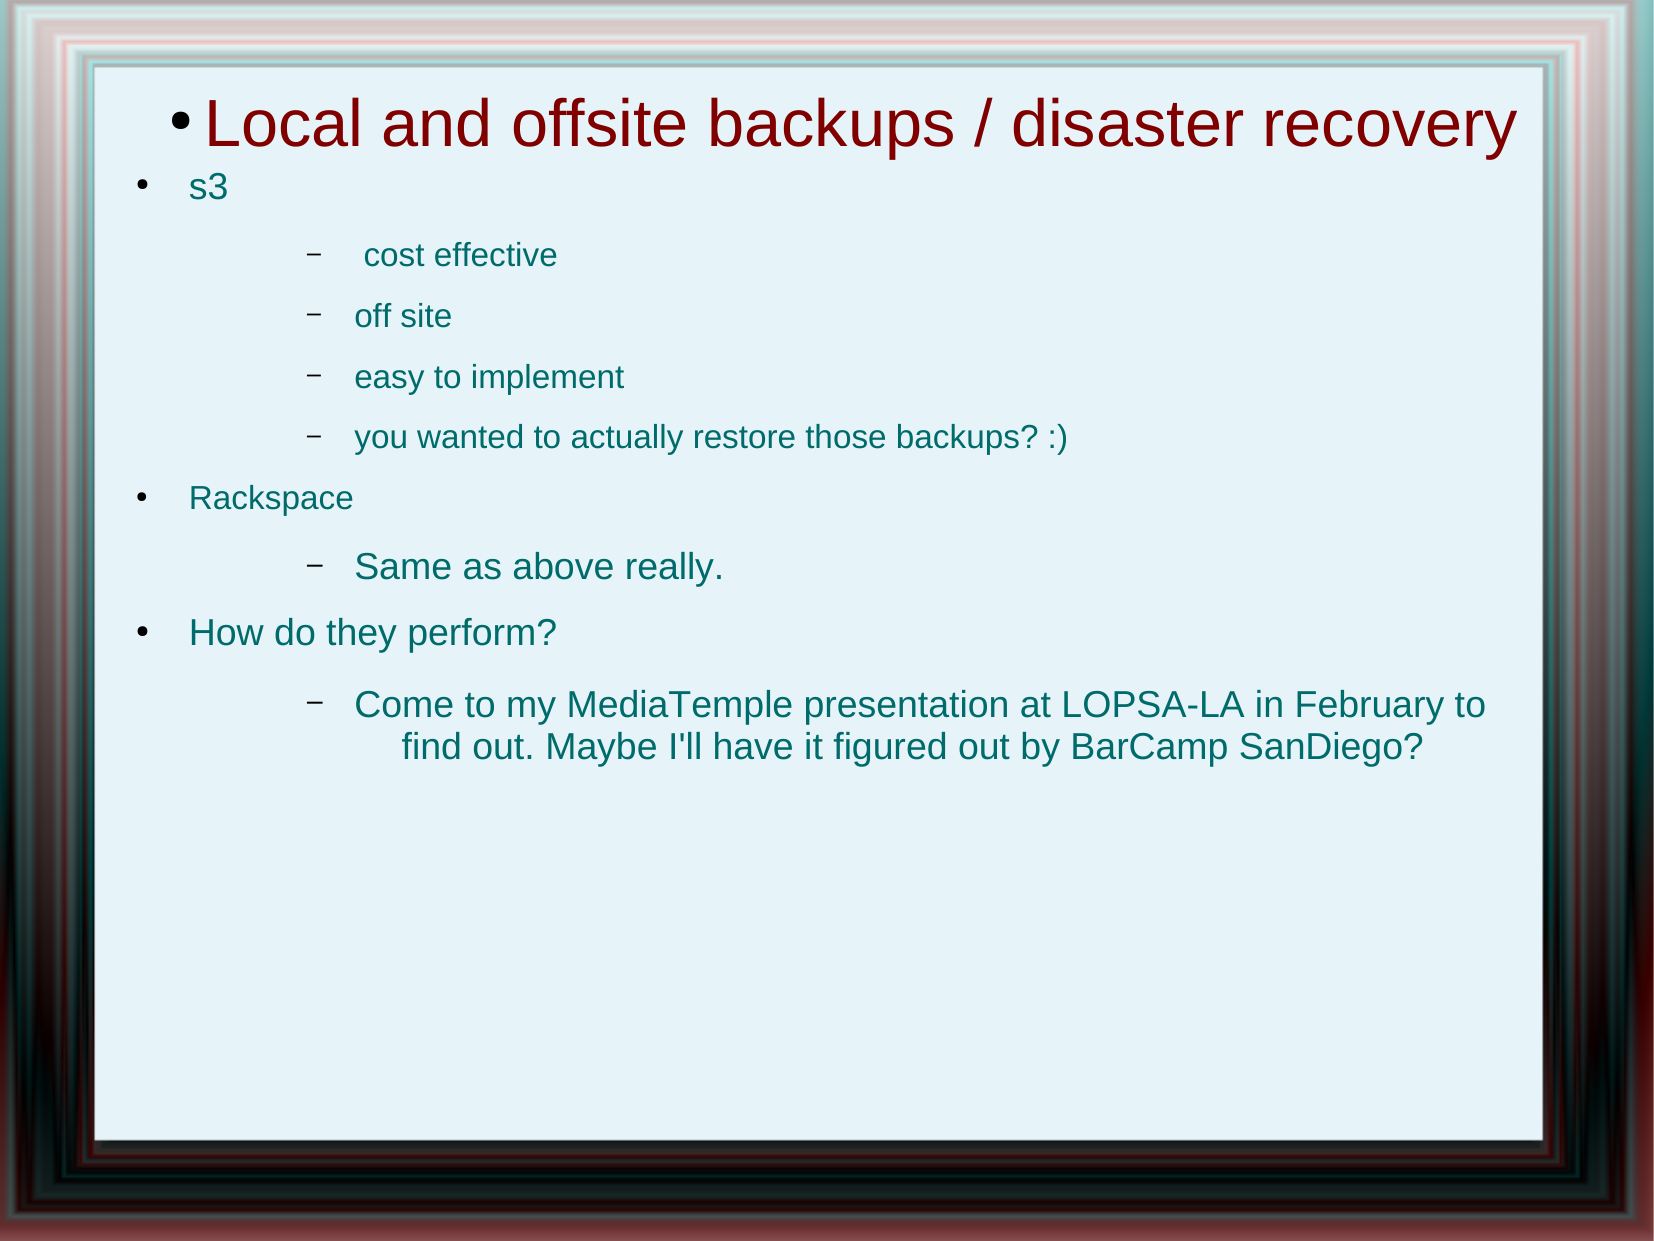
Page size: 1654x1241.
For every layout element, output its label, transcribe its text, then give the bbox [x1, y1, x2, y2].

list s3 cost effective off site easy to implement you wanted to actually restore those backups? :) Rackspace Same as above really. How do they perform? Come to my MediaTemple presentation at LOPSA-LA in February to find out. Maybe I'll have it figured out by BarCamp SanDiego? [118, 165, 1506, 970]
title Local and offsite backups / disaster recovery [118, 85, 1536, 161]
picture [0, 0, 1654, 1241]
